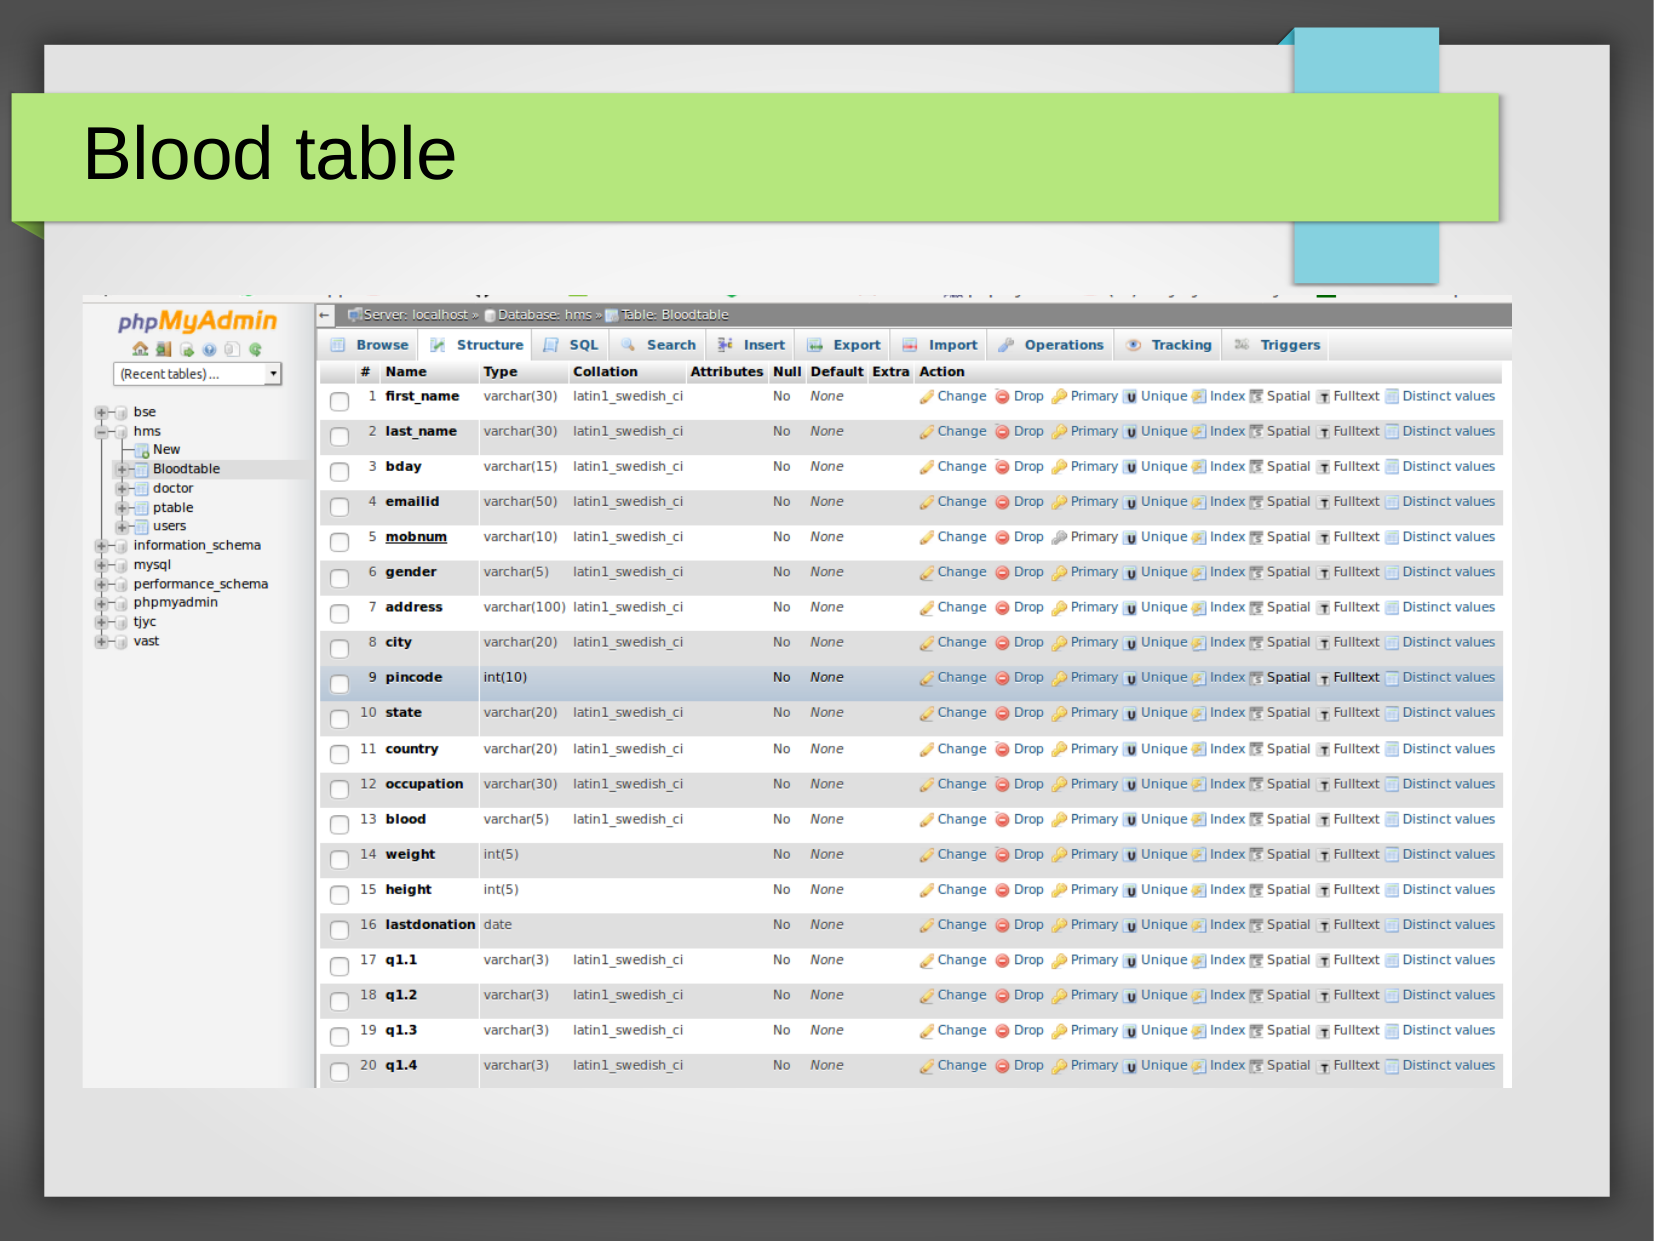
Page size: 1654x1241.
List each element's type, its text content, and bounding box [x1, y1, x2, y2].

title Blood table [82, 94, 1264, 213]
picture [0, 0, 1654, 1241]
